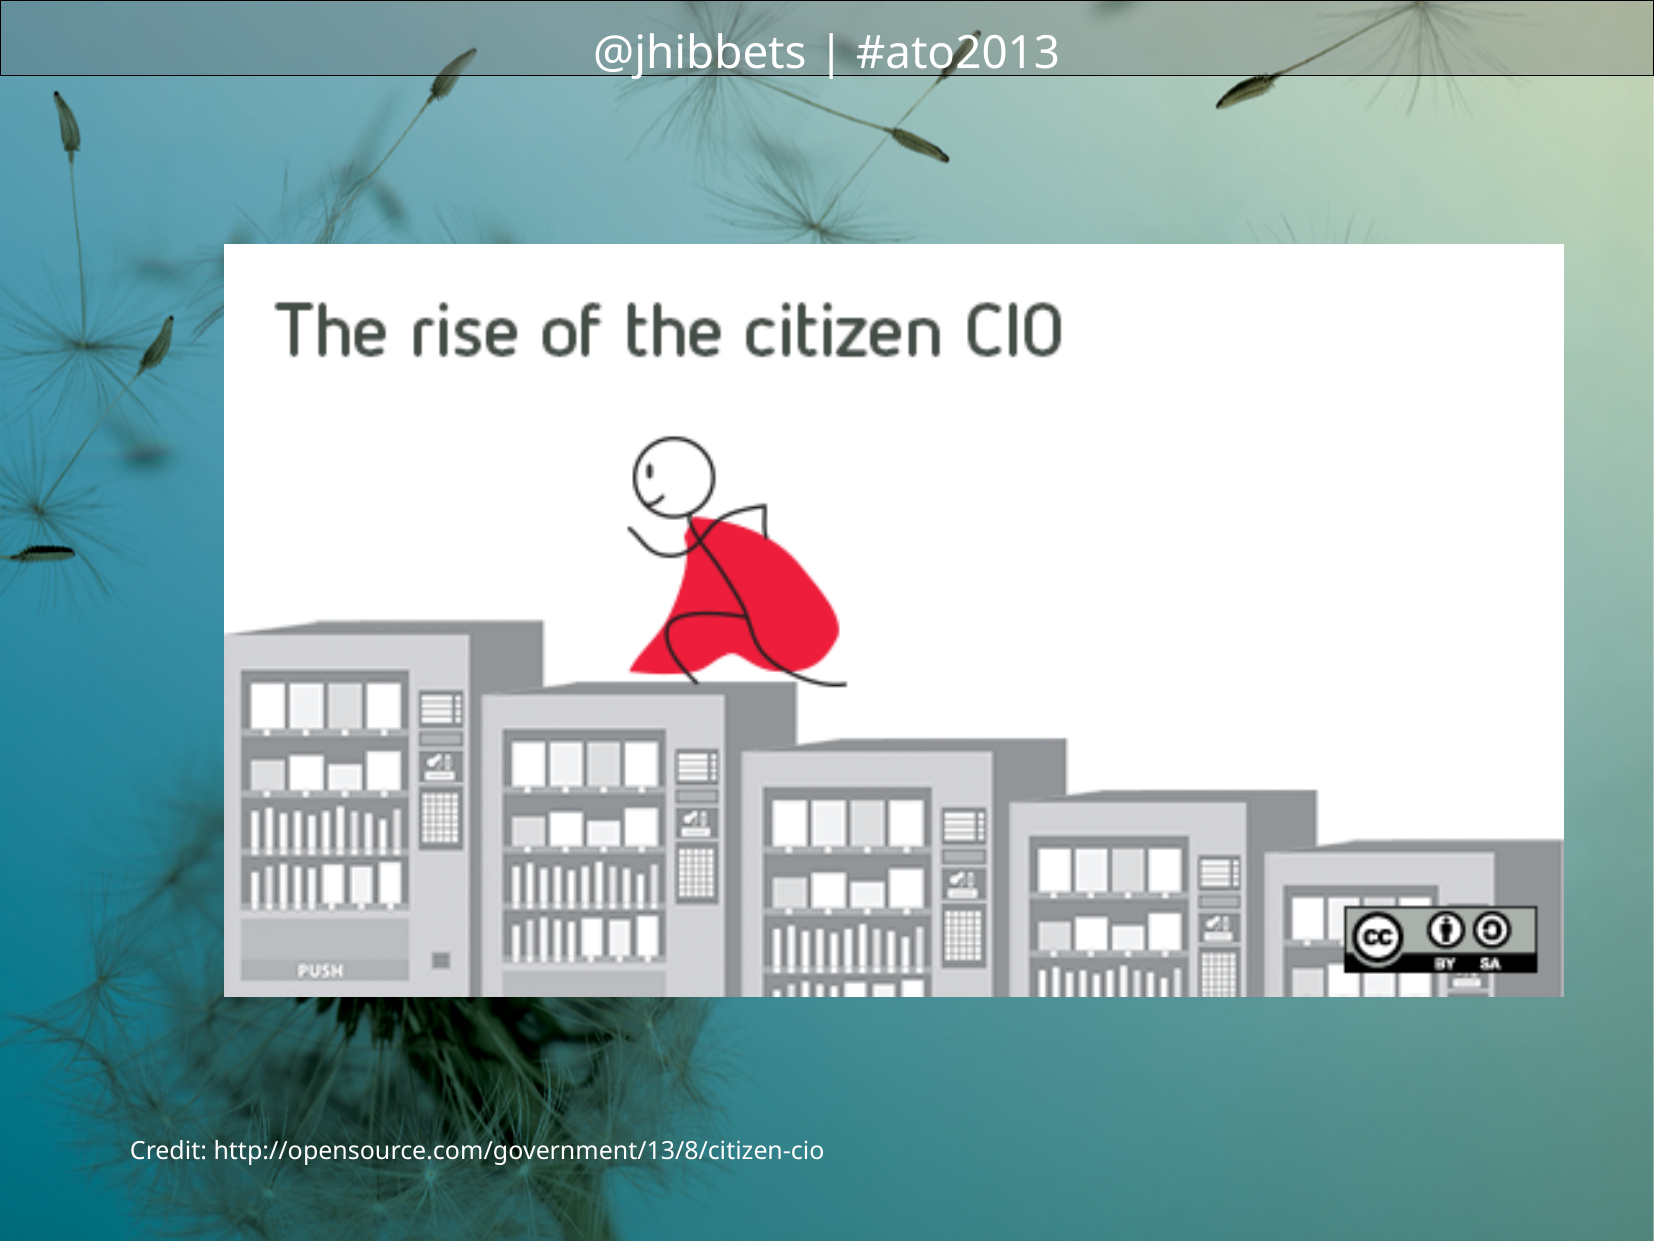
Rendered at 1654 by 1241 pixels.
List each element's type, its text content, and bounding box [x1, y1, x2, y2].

text_box Credit: http://opensource.com/government/13/8/citizen-cio [115, 1125, 842, 1168]
picture [0, 76, 1654, 1241]
